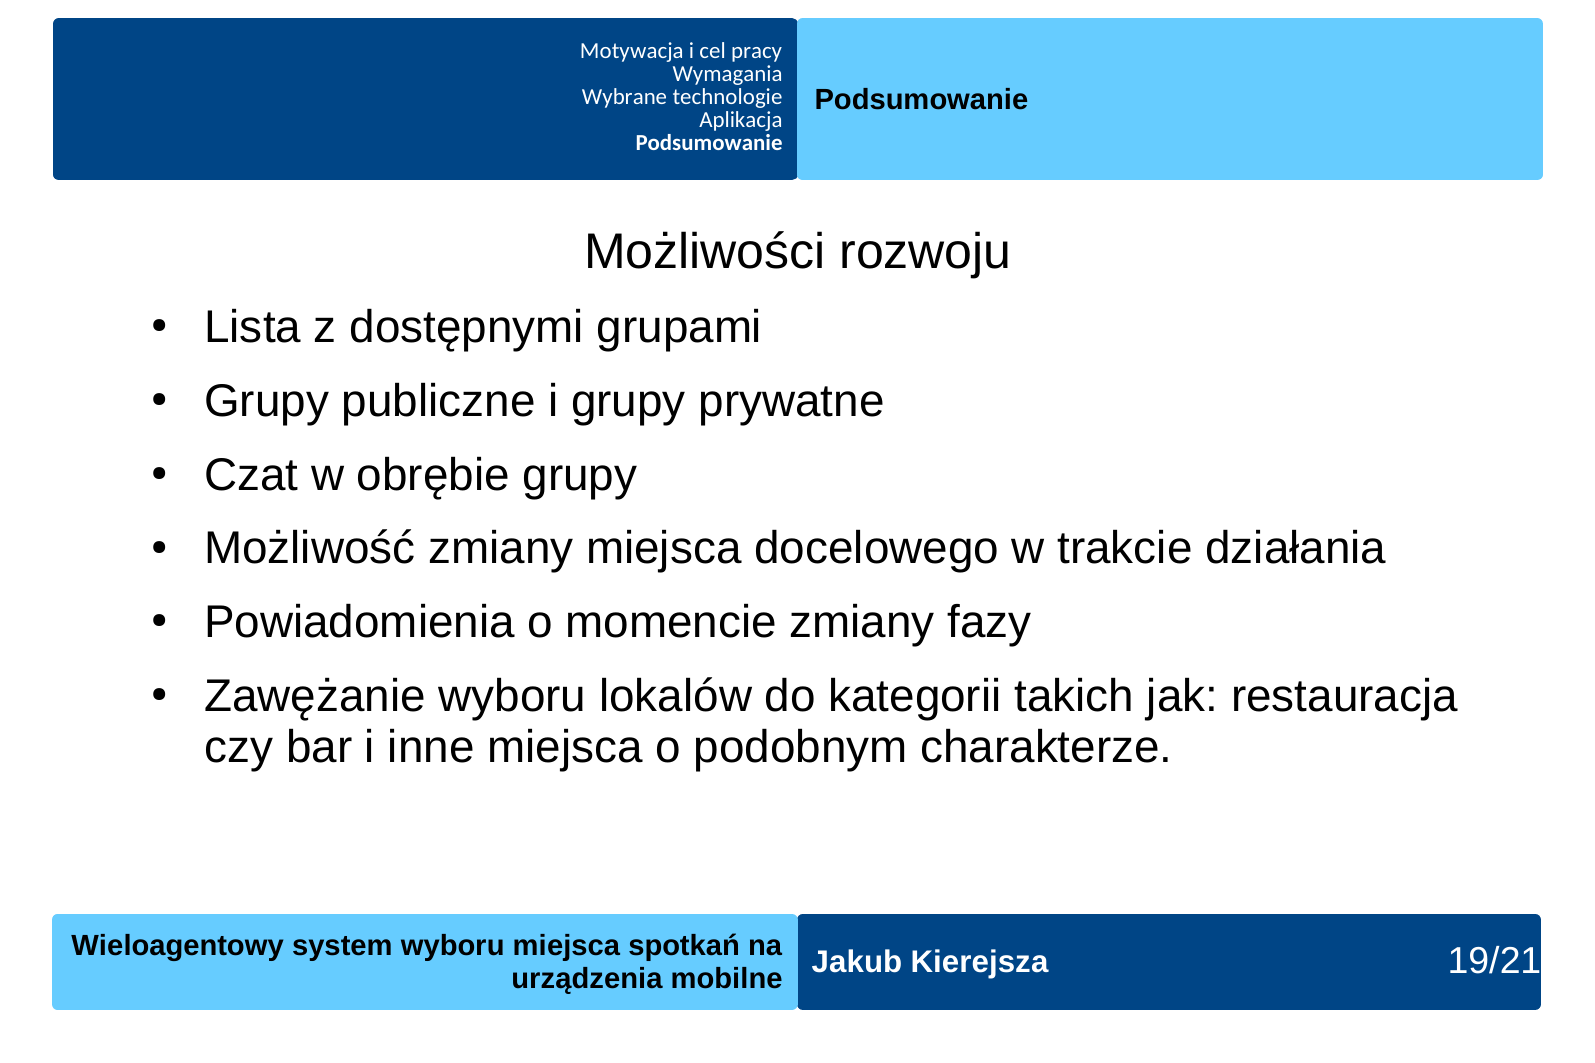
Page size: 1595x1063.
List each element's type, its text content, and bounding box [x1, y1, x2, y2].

title Podsumowanie [802, 23, 1537, 175]
title Motywacja i cel pracy Wymagania Wybrane technologie Aplikacja Podsumowanie [59, 23, 792, 175]
title Jakub Kierejsza [802, 919, 1536, 1004]
text_box <number>/21 [1426, 931, 1556, 1031]
list Możliwości rozwoju Lista z dostępnymi grupami Grupy publiczne i grupy prywatne Czat w obrębie grupy Możliwość zmiany miejsca docelowego w trakcie działania Powiadomienia o momencie zmiany fazy Zawężanie wyboru lokalów do kategorii takich jak: restauracja czy bar i inne miejsca o podobnym charakterze. [133, 223, 1463, 846]
title Wieloagentowy system wyboru miejsca spotkań na urządzenia mobilne [57, 919, 792, 1004]
